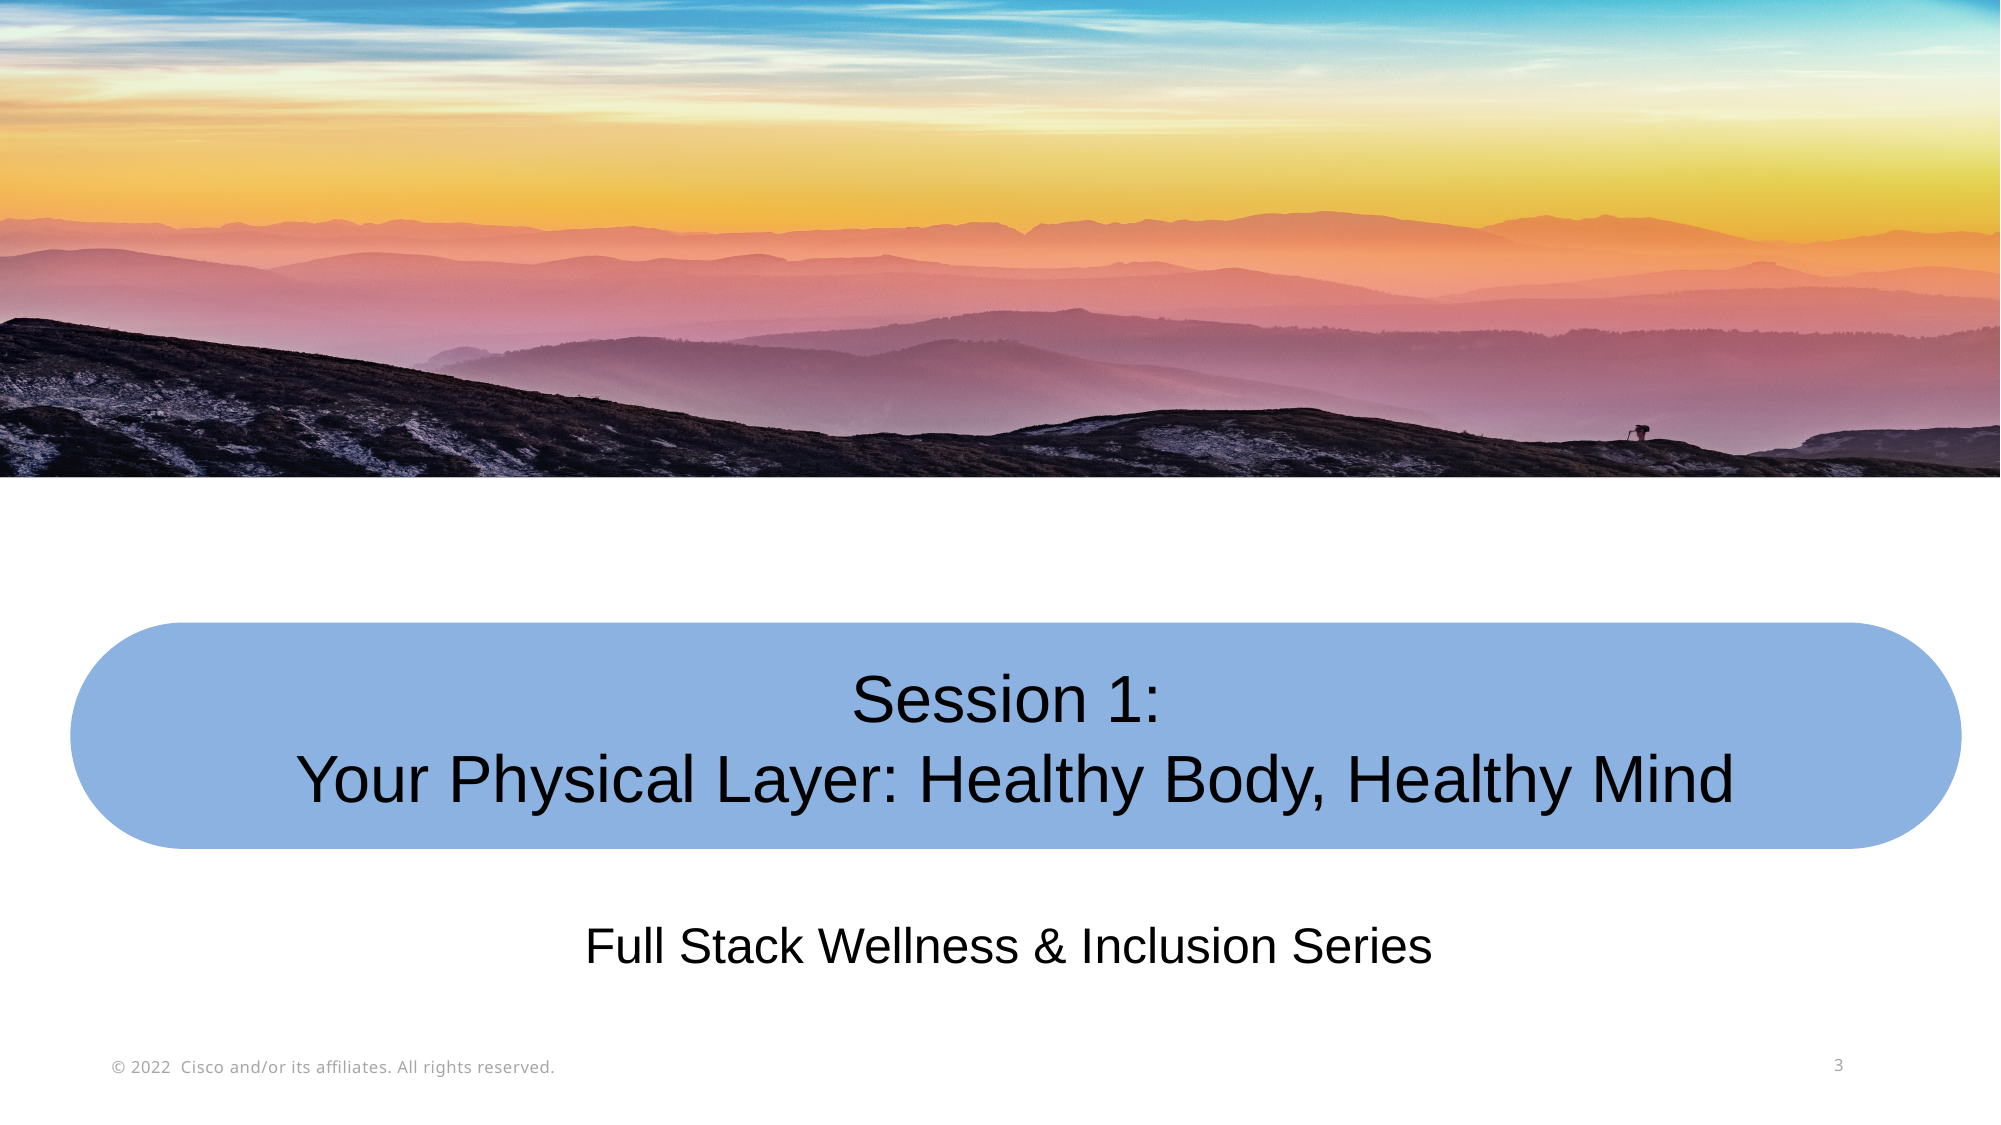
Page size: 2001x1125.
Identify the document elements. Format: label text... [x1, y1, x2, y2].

text_box Session 1: Your Physical Layer: Healthy Body, Healthy Mind [70, 622, 1962, 849]
text_box [0, 0, 2000, 478]
text_box Full Stack Wellness & Inclusion Series [70, 919, 1962, 974]
